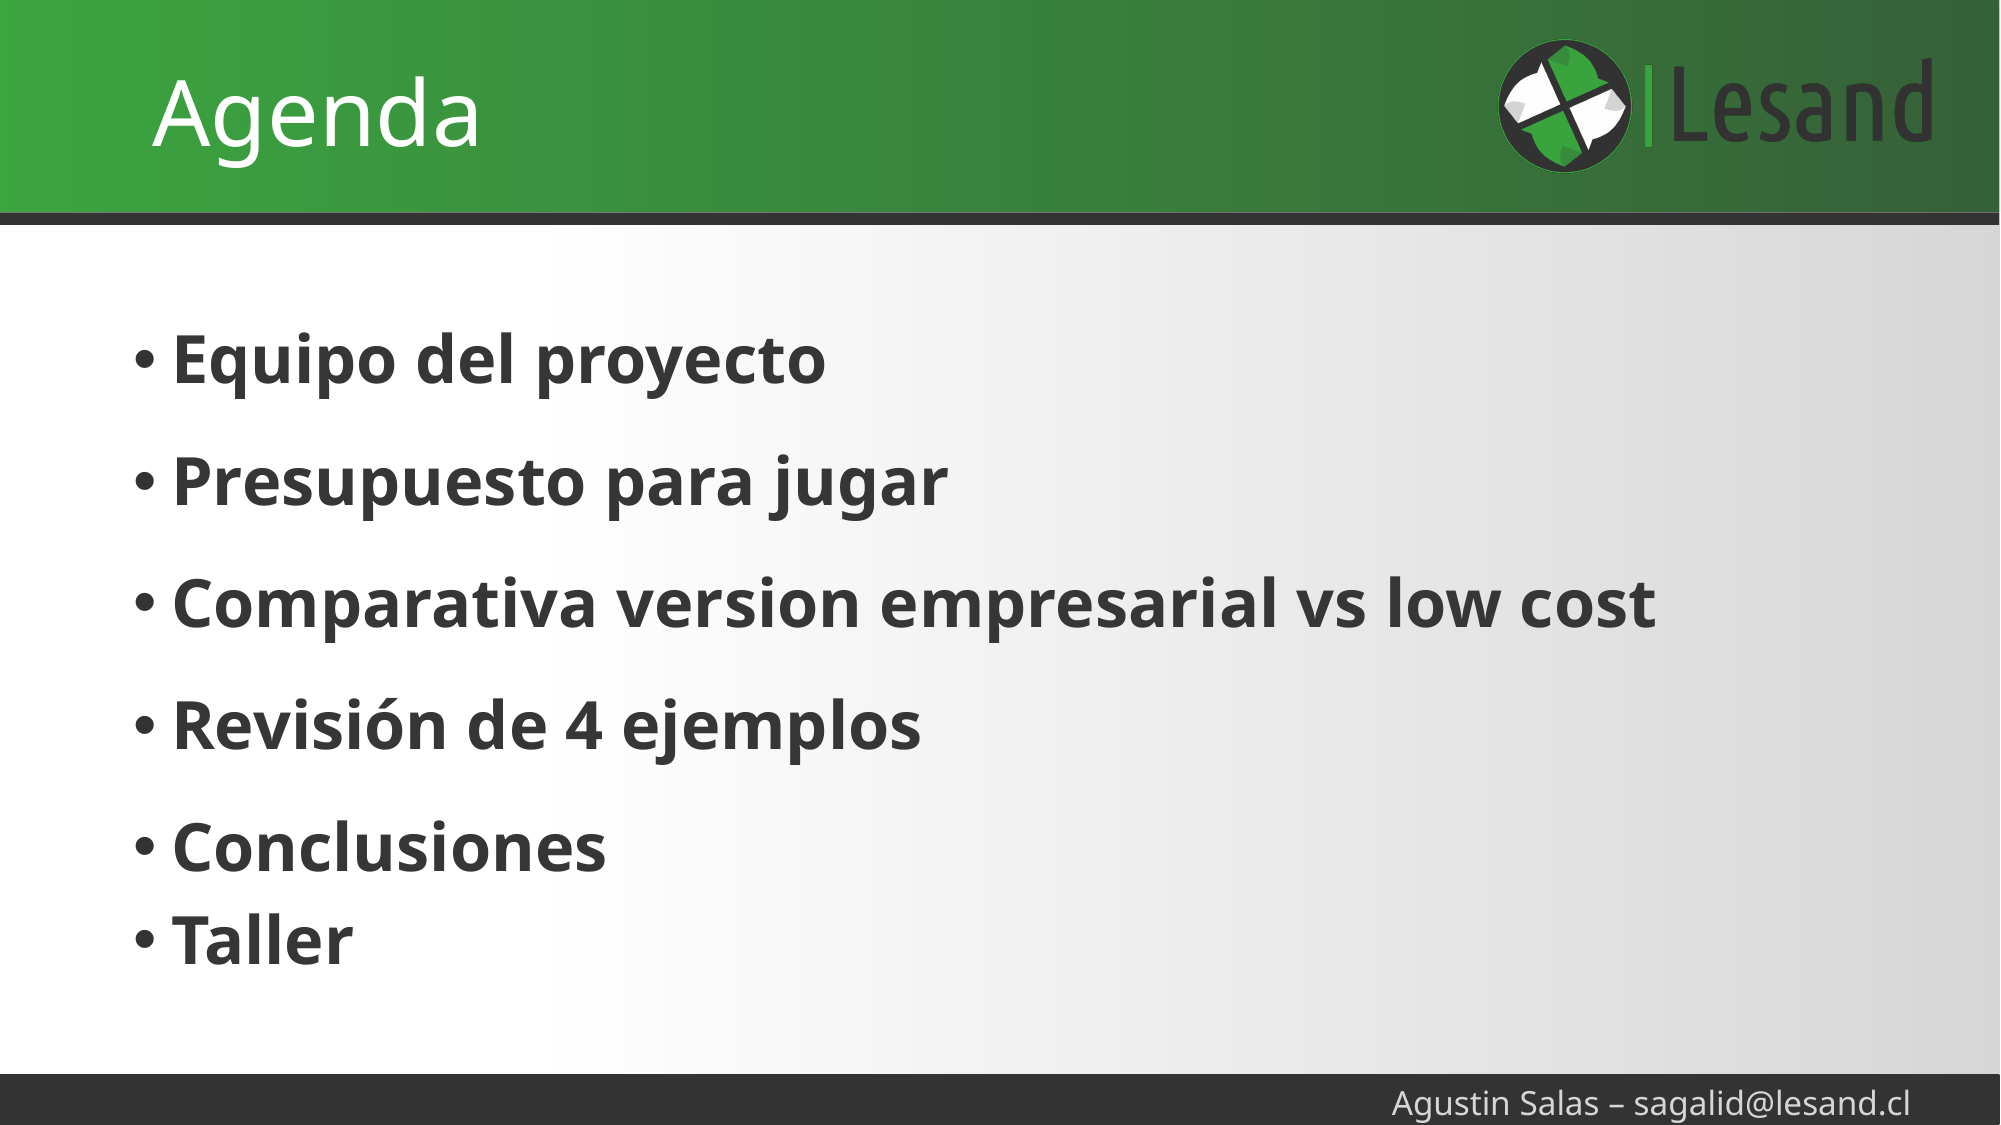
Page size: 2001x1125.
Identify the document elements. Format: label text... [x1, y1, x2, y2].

picture [1479, 26, 1996, 186]
text_box Agenda [137, 59, 1863, 174]
text_box Equipo del proyecto Presupuesto para jugar Comparativa version empresarial vs low cost Revisión de 4 ejemplos Conclusiones Taller [118, 223, 1872, 1022]
